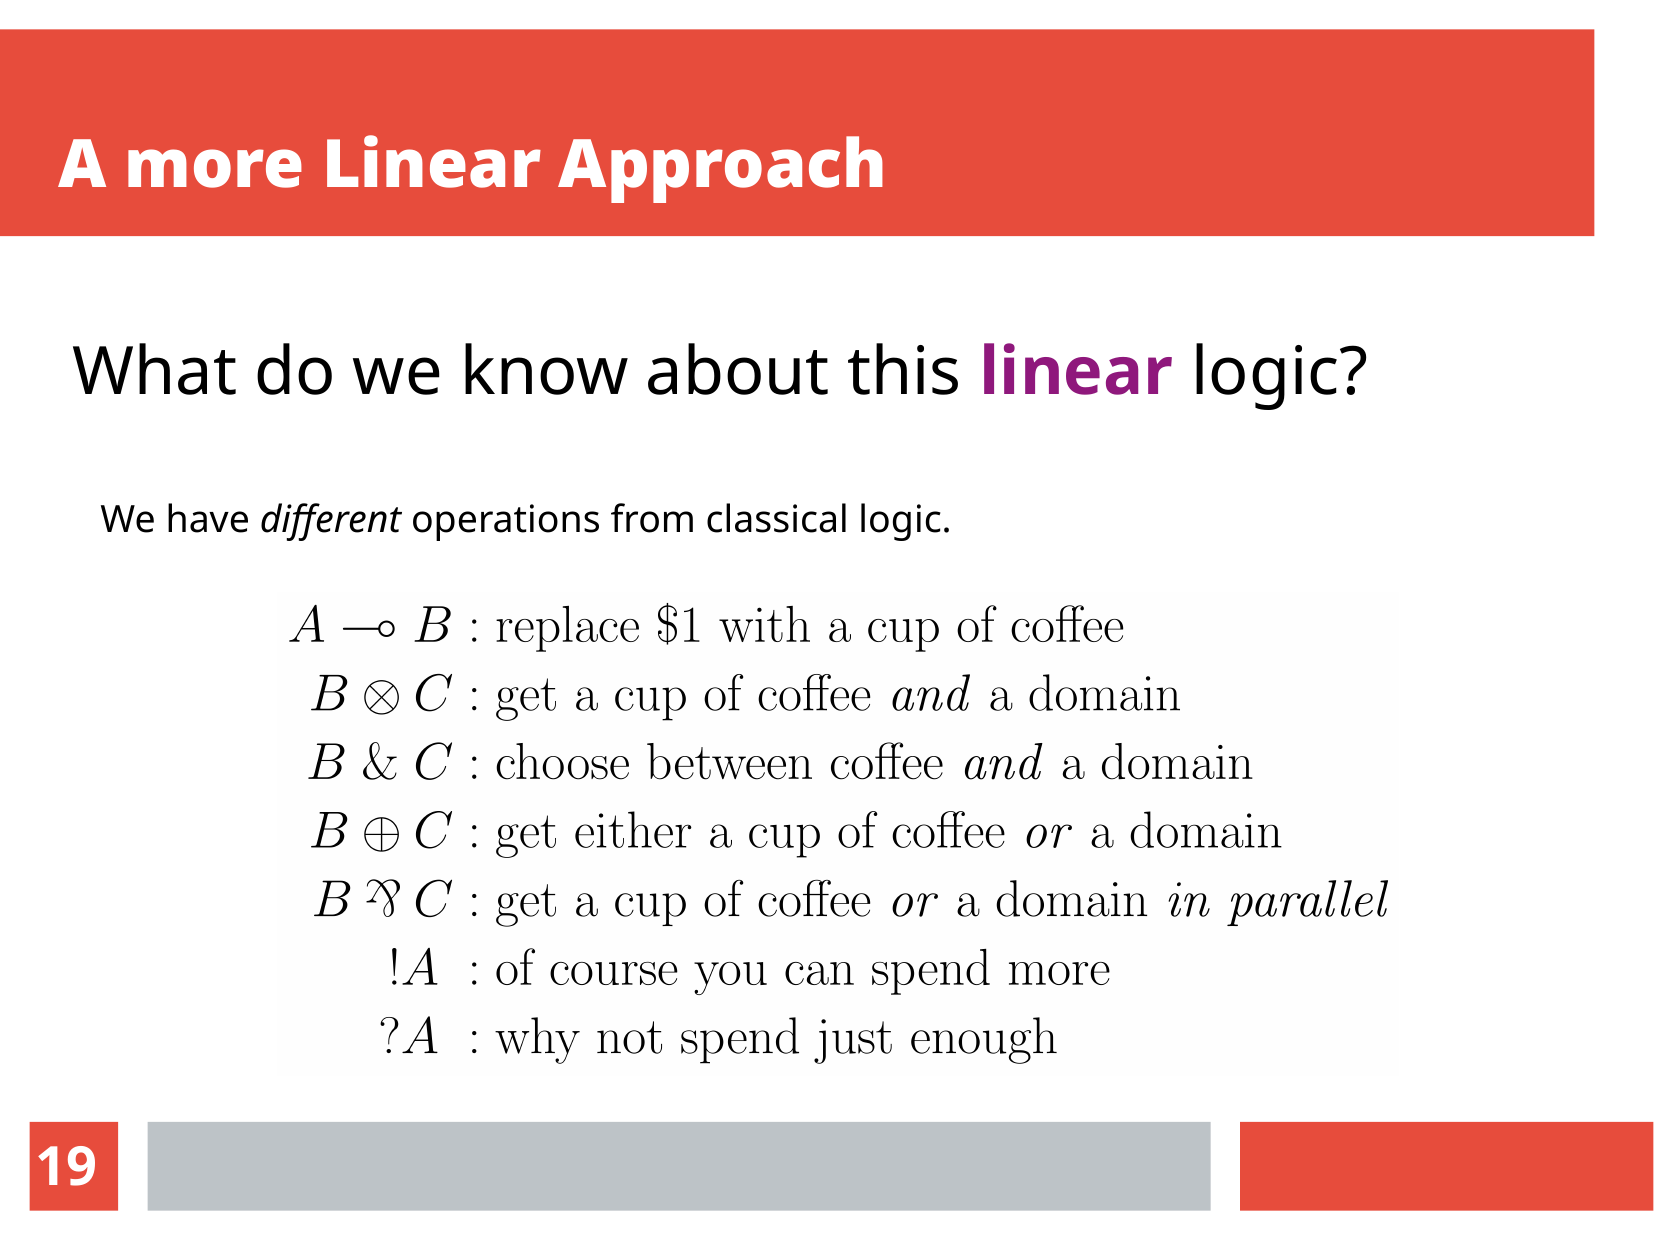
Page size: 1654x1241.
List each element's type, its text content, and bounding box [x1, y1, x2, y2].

text_box We have different operations from classical logic. [85, 485, 1044, 544]
title A more Linear Approach [59, 58, 1595, 207]
text_box What do we know about this linear logic? [57, 315, 1487, 408]
picture [277, 592, 1399, 1076]
text_box 19 [20, 1119, 254, 1210]
